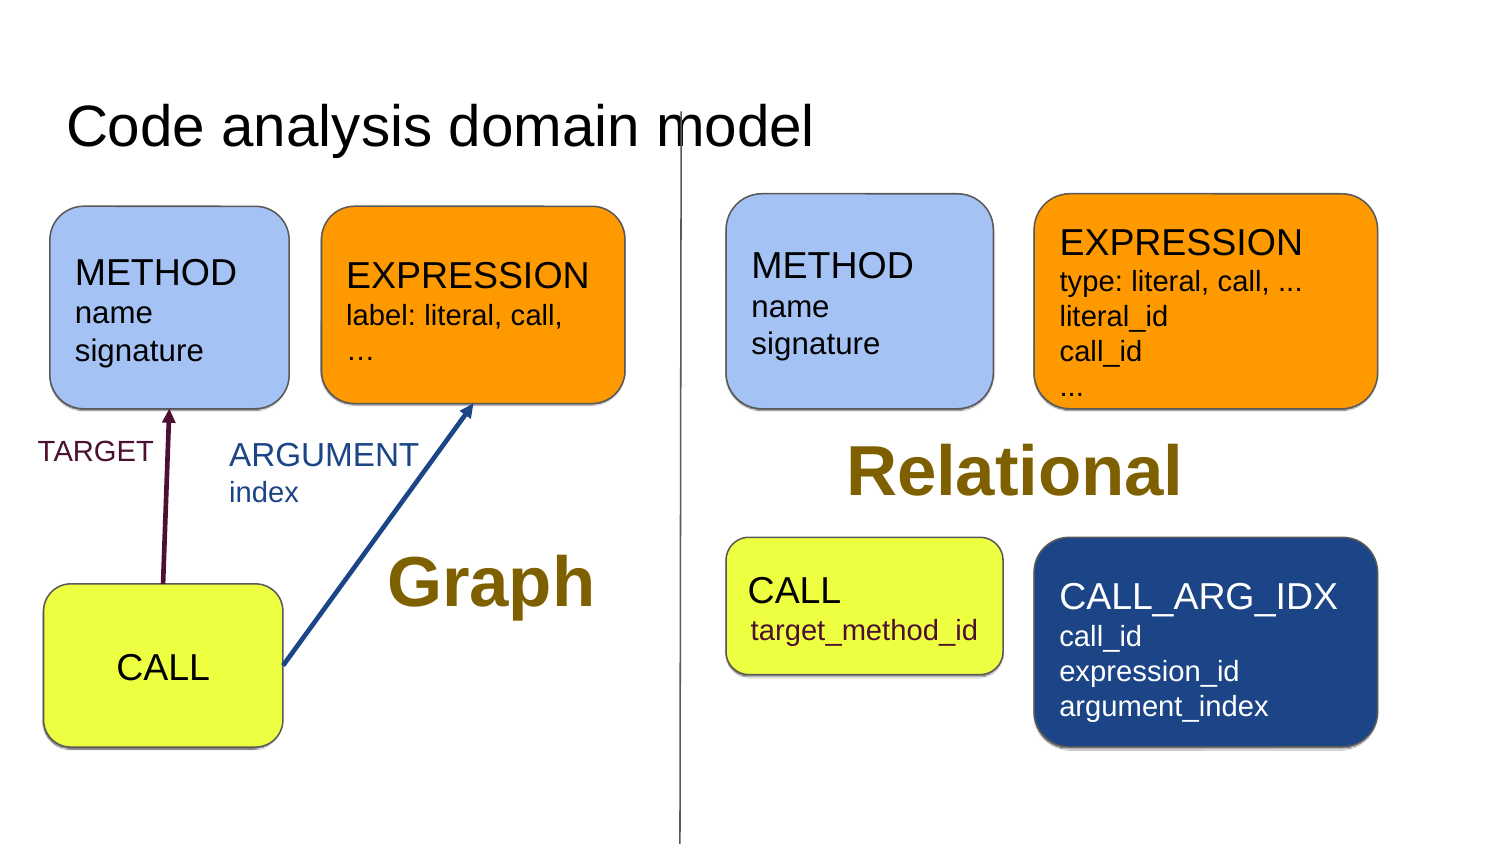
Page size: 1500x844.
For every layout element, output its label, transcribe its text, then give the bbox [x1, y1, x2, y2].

title Code analysis domain model [51, 72, 1449, 167]
text_box CALL target_method_id [726, 537, 1004, 675]
text_box EXPRESSION type: literal, call, ... literal_id call_id ... [1034, 193, 1378, 409]
text_box METHOD name signature [49, 206, 290, 409]
text_box EXPRESSION label: literal, call, … [321, 206, 625, 404]
text_box ARGUMENT index [214, 418, 454, 513]
title Relational [831, 409, 1322, 536]
text_box METHOD name signature [726, 193, 994, 409]
text_box CALL [43, 583, 283, 748]
text_box CALL_ARG_IDX call_id expression_id argument_index [1034, 537, 1378, 747]
title Graph [372, 520, 629, 647]
text_box TARGET [22, 417, 189, 508]
